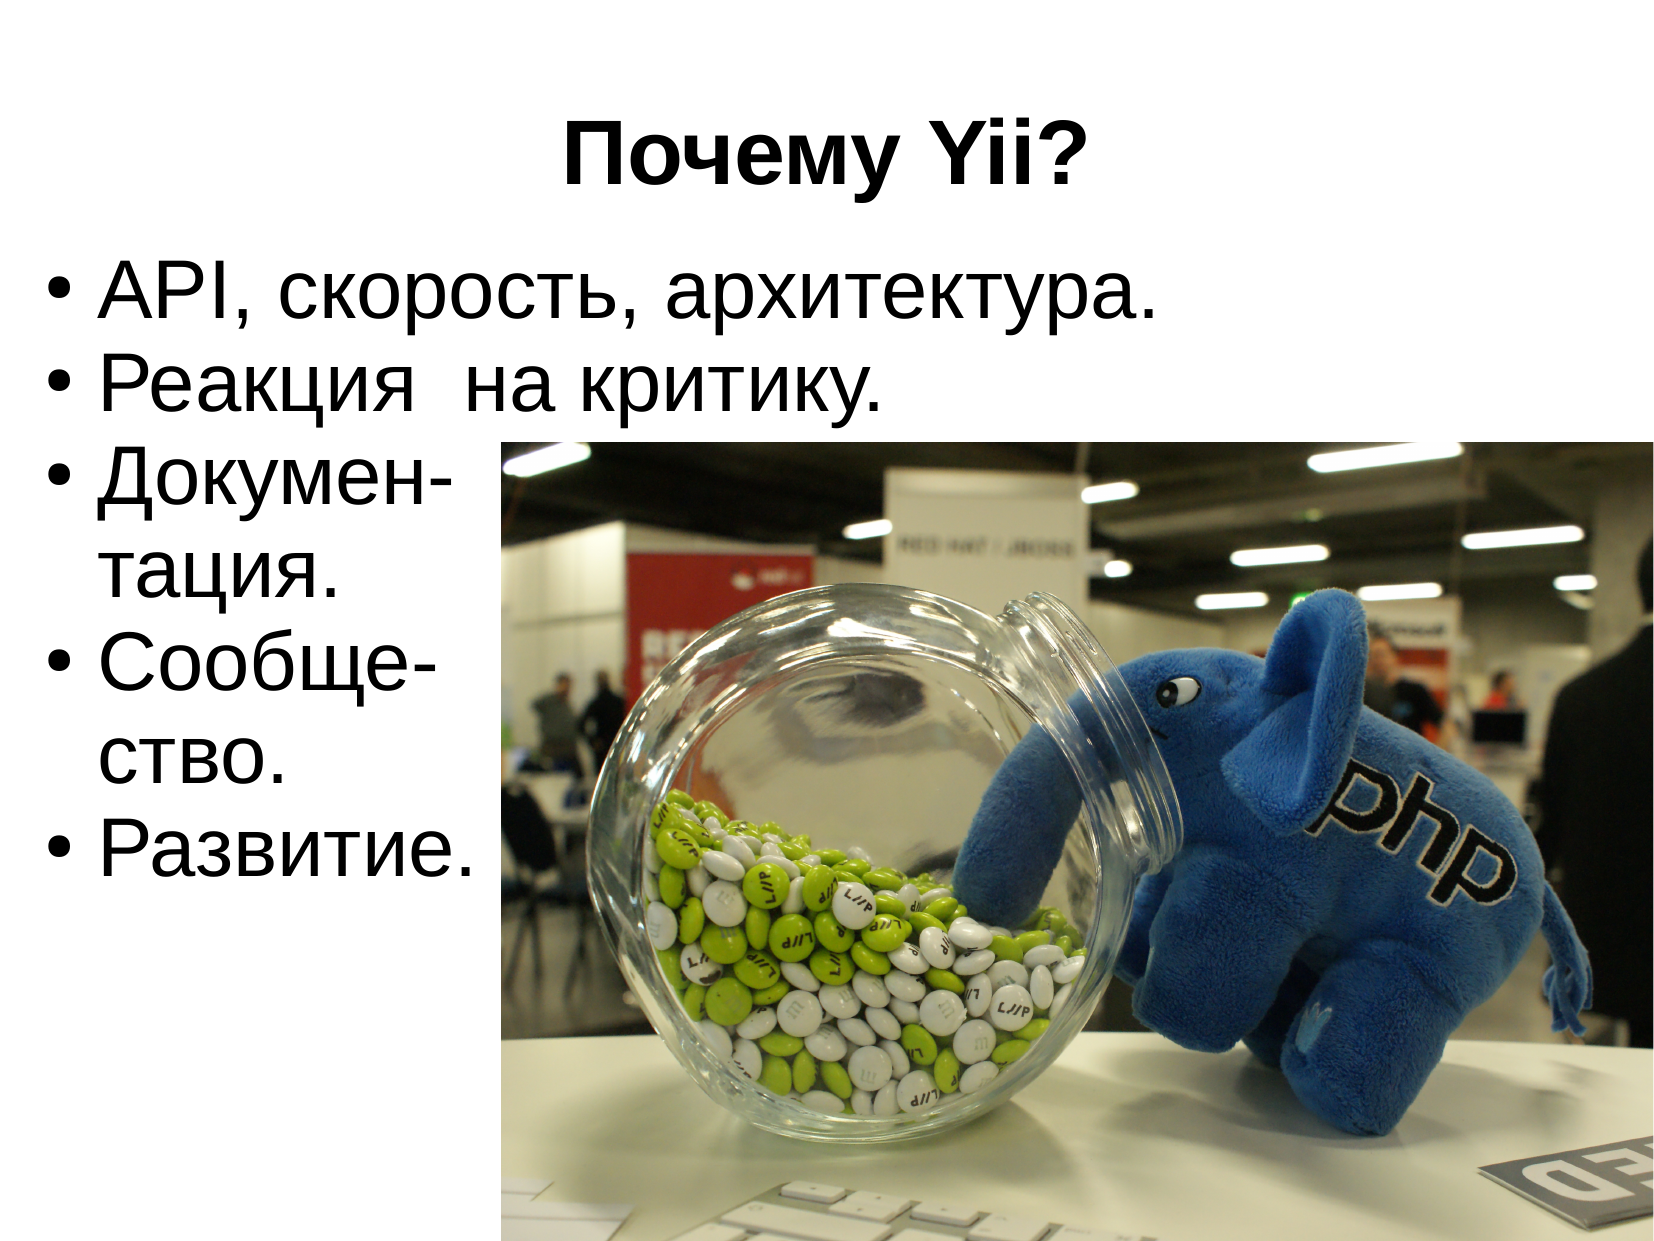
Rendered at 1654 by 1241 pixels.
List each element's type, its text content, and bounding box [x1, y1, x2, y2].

text_box API, скорость, архитектура. Реакция на критику. Докумен- тация. Сообще- ство. Развитие. [29, 236, 1565, 903]
title Почему Yii? [82, 56, 1571, 250]
picture [501, 442, 1654, 1241]
